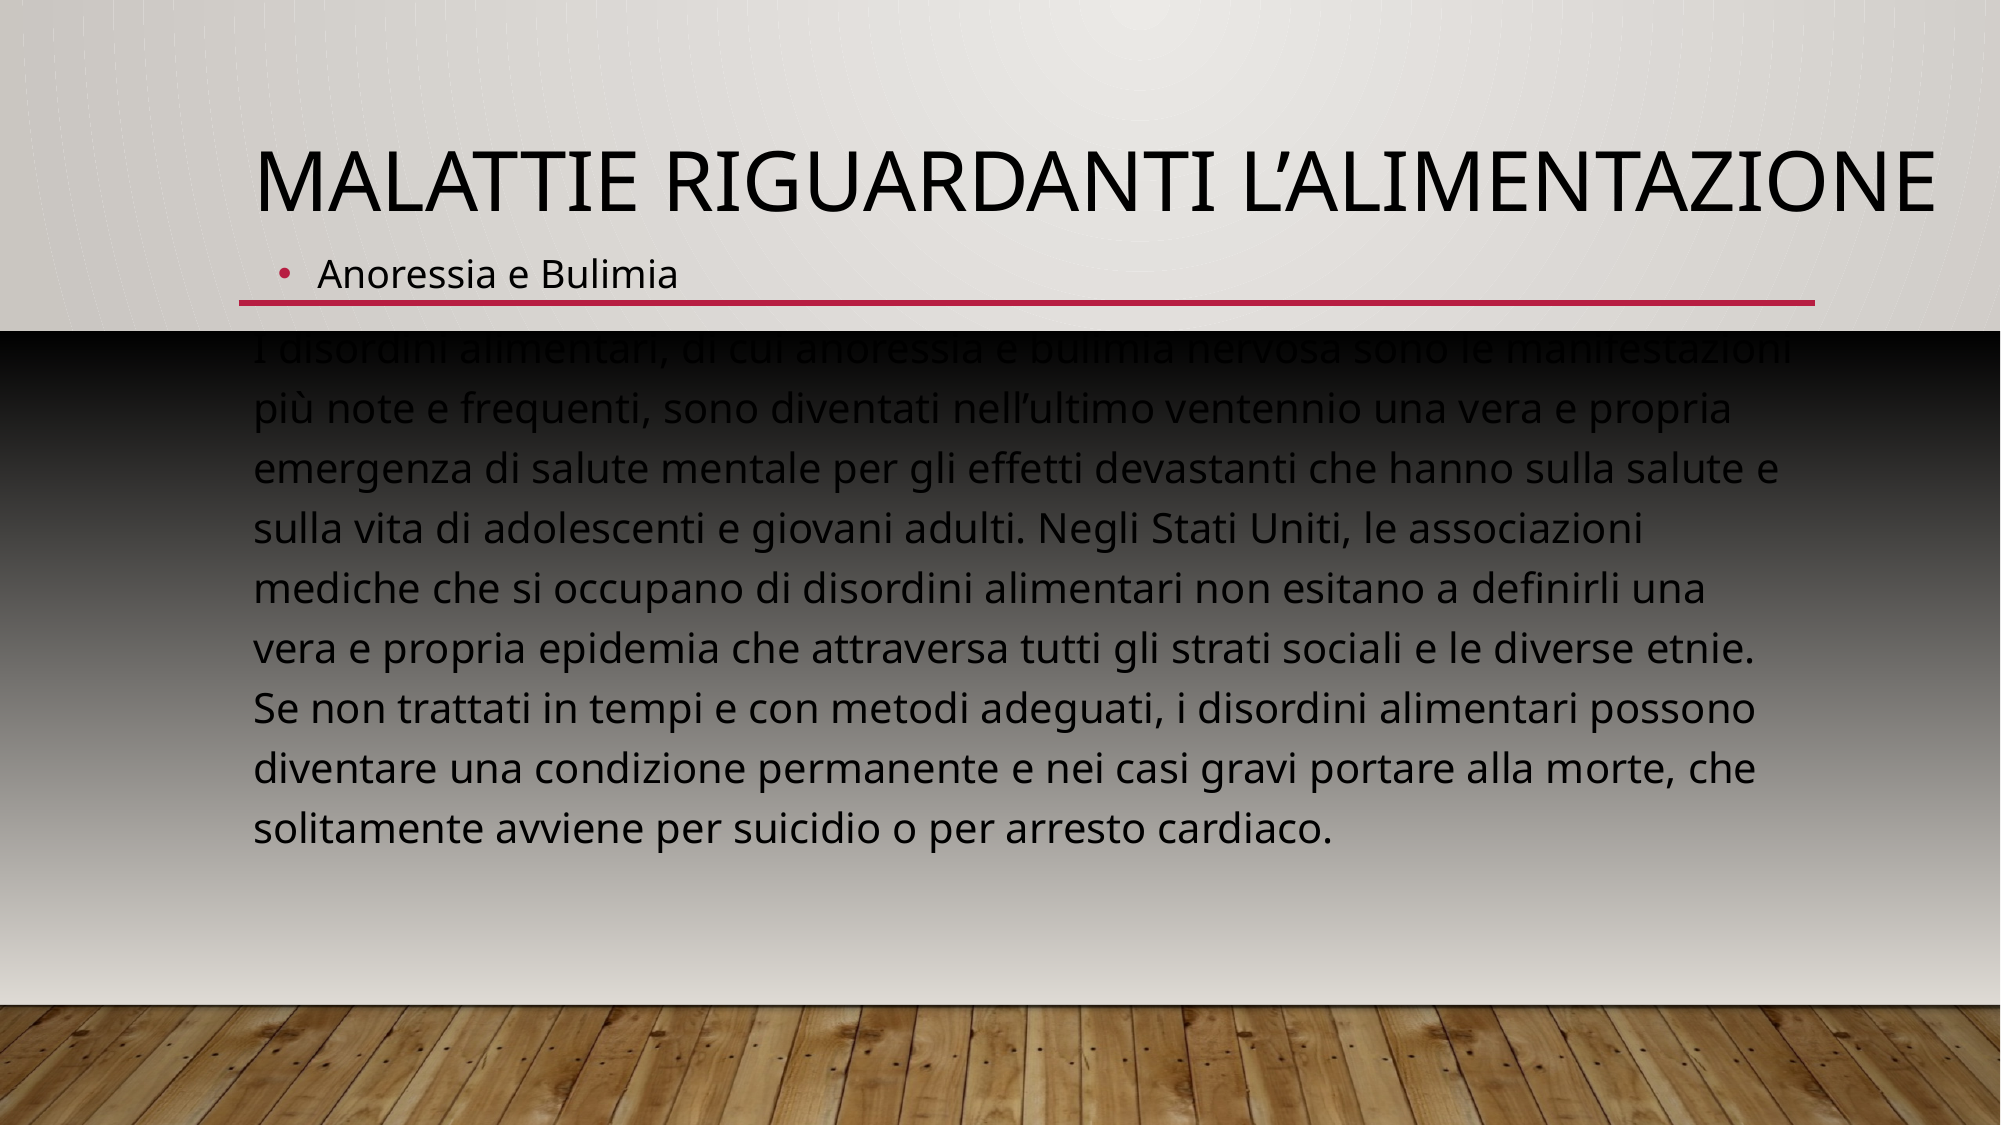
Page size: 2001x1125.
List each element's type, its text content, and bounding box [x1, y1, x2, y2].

list Anoressia e Bulimia [99, 237, 862, 305]
list I disordini alimentari, di cui anoressia e bulimia nervosa sono le manifestazioni più note e frequenti, sono diventati nell’ultimo ventennio una vera e propria emergenza di salute mentale per gli effetti devastanti che hanno sulla salute e sulla vita di adolescenti e giovani adulti. Negli Stati Uniti, le associazioni mediche che si occupano di disordini alimentari non esitano a definirli una vera e propria epidemia che attraversa tutti gli strati sociali e le diverse etnie. Se non trattati in tempi e con metodi adeguati, i disordini alimentari possono diventare una condizione permanente e nei casi gravi portare alla morte, che solitamente avviene per suicidio o per arresto cardiaco. [238, 304, 1814, 871]
title Malattie riguardanti l’alimentazione [238, 131, 1978, 305]
